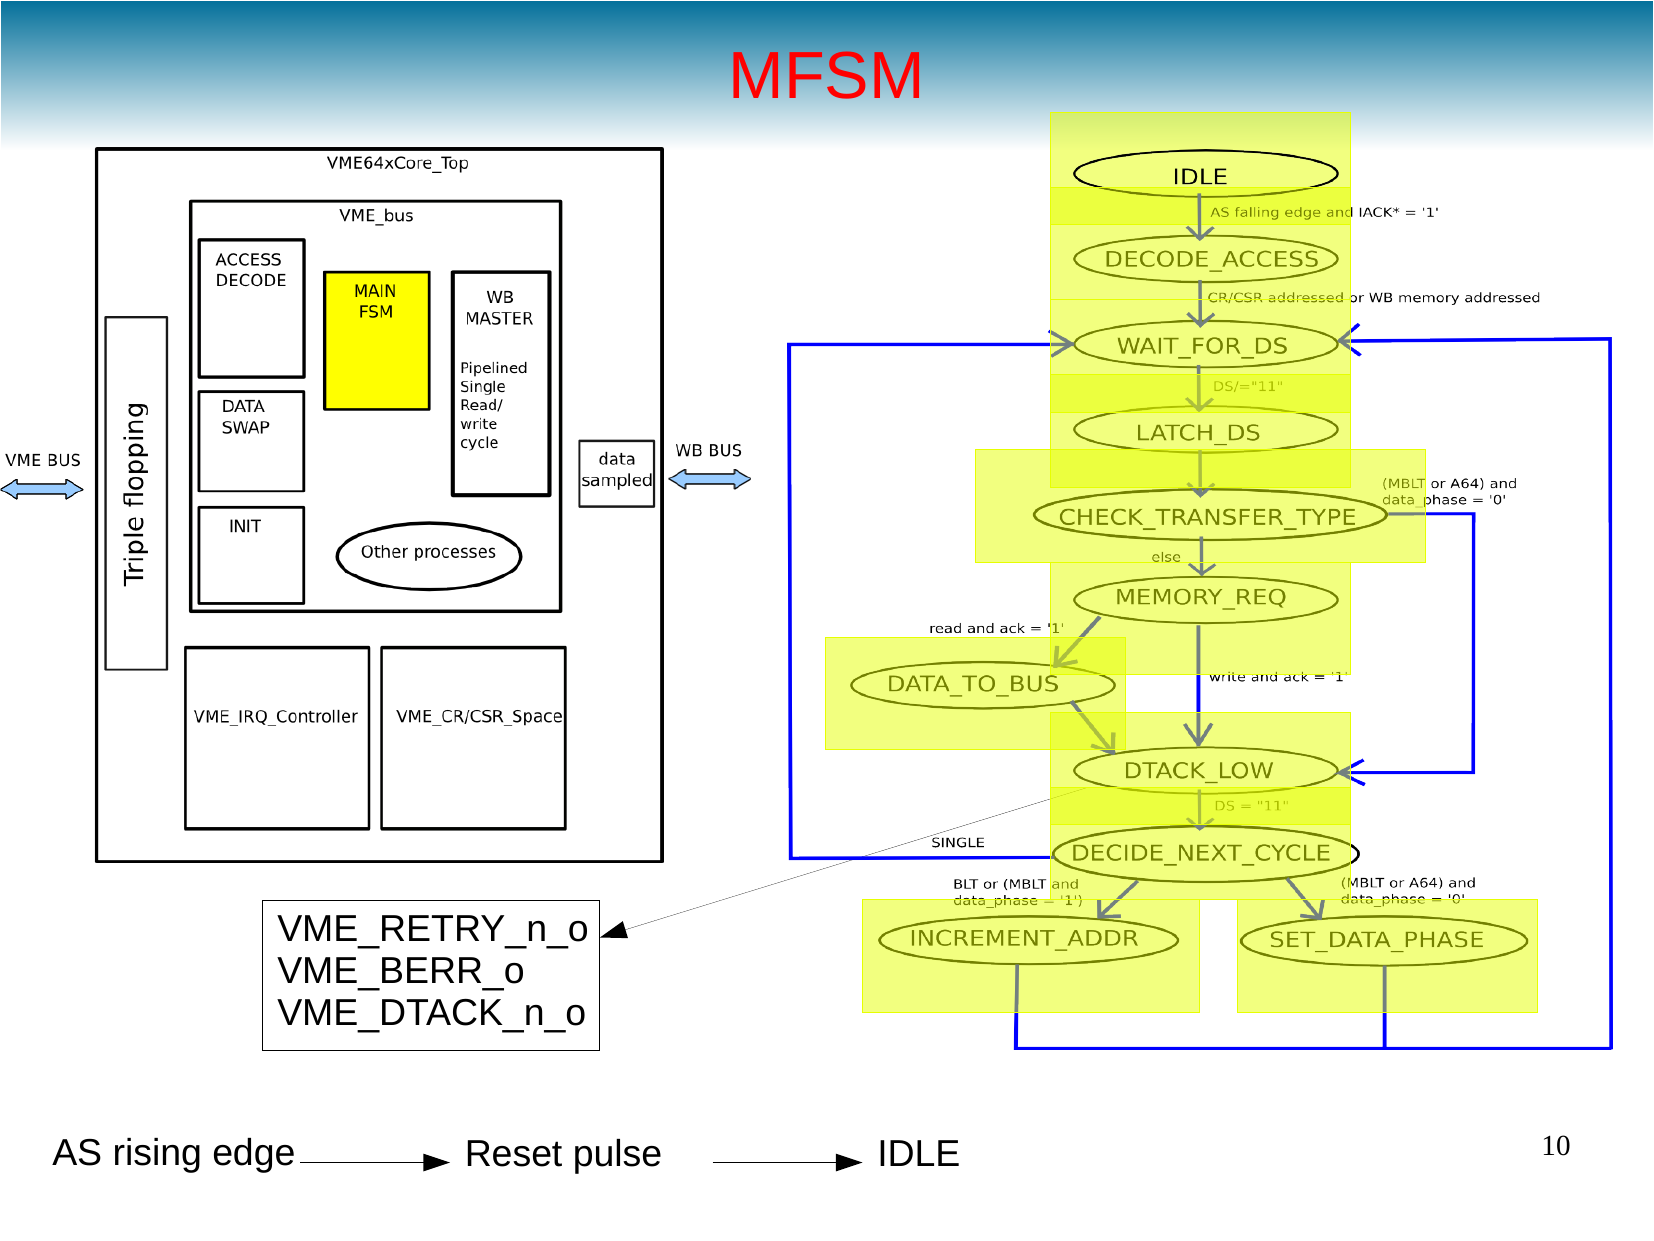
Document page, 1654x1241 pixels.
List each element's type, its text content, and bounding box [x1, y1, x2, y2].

picture [787, 149, 1613, 1051]
text_box Reset pulse [450, 1125, 688, 1182]
text_box AS rising edge [37, 1124, 321, 1182]
text_box [1050, 112, 1351, 149]
picture [0, 147, 751, 863]
text_box IDLE [862, 1125, 986, 1182]
text_box [825, 187, 1538, 1013]
text_box MFSM [0, 0, 1654, 151]
text_box VME_RETRY_n_o VME_BERR_o VME_DTACK_n_o [263, 901, 599, 1041]
